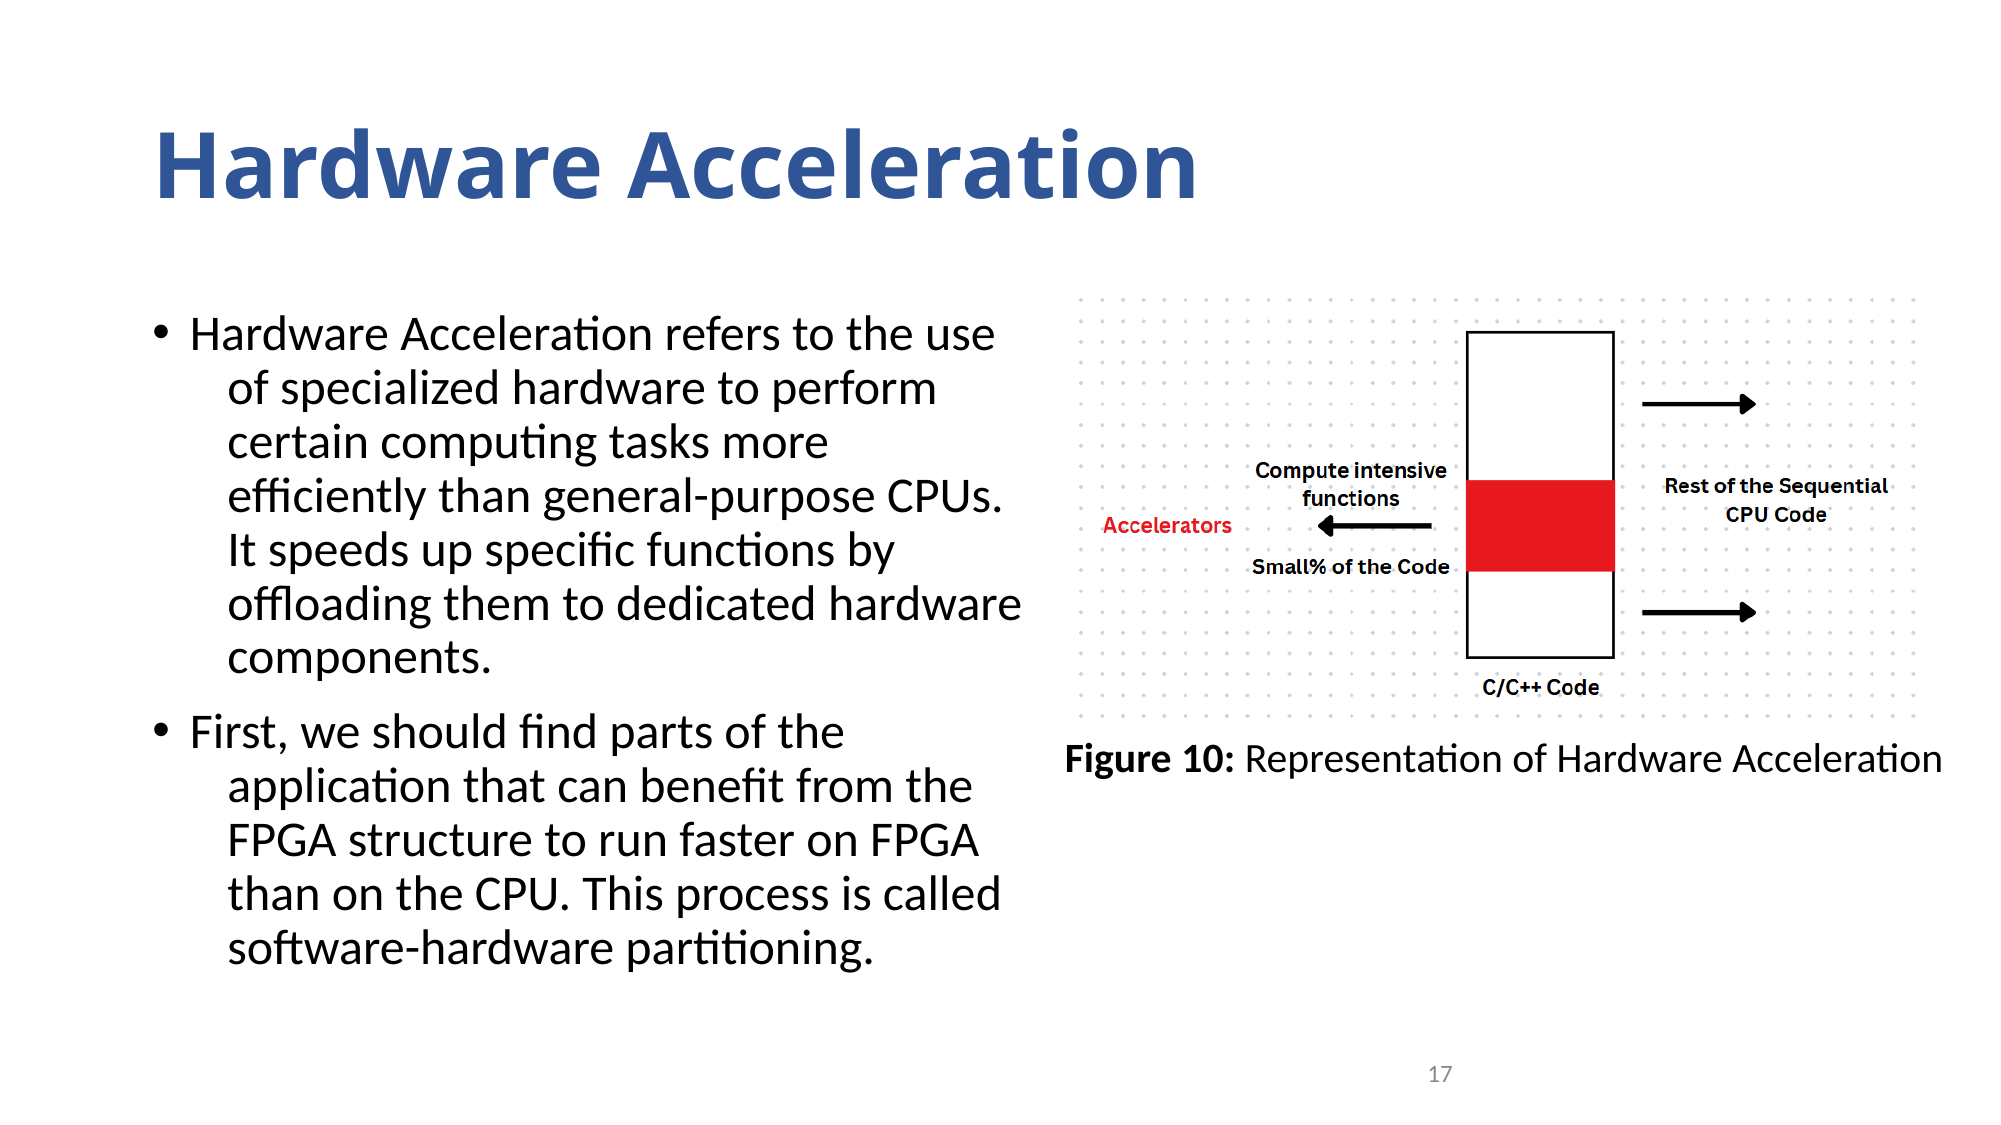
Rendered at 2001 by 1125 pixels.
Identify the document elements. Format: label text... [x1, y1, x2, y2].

text_box Figure 10: Representation of Hardware Acceleration [1045, 723, 1964, 790]
title Hardware Acceleration [137, 59, 1863, 278]
picture [1077, 298, 1928, 723]
text_box [1412, 1042, 1863, 1103]
text_box Hardware Acceleration refers to the use of specialized hardware to perform certain computing tasks more efficiently than general-purpose CPUs. It speeds up specific functions by offloading them to dedicated hardware components. First, we should find parts of the application that can benefit from the FPGA structure to run faster on FPGA than on the CPU. This process is called software-hardware partitioning. [137, 299, 1051, 1014]
